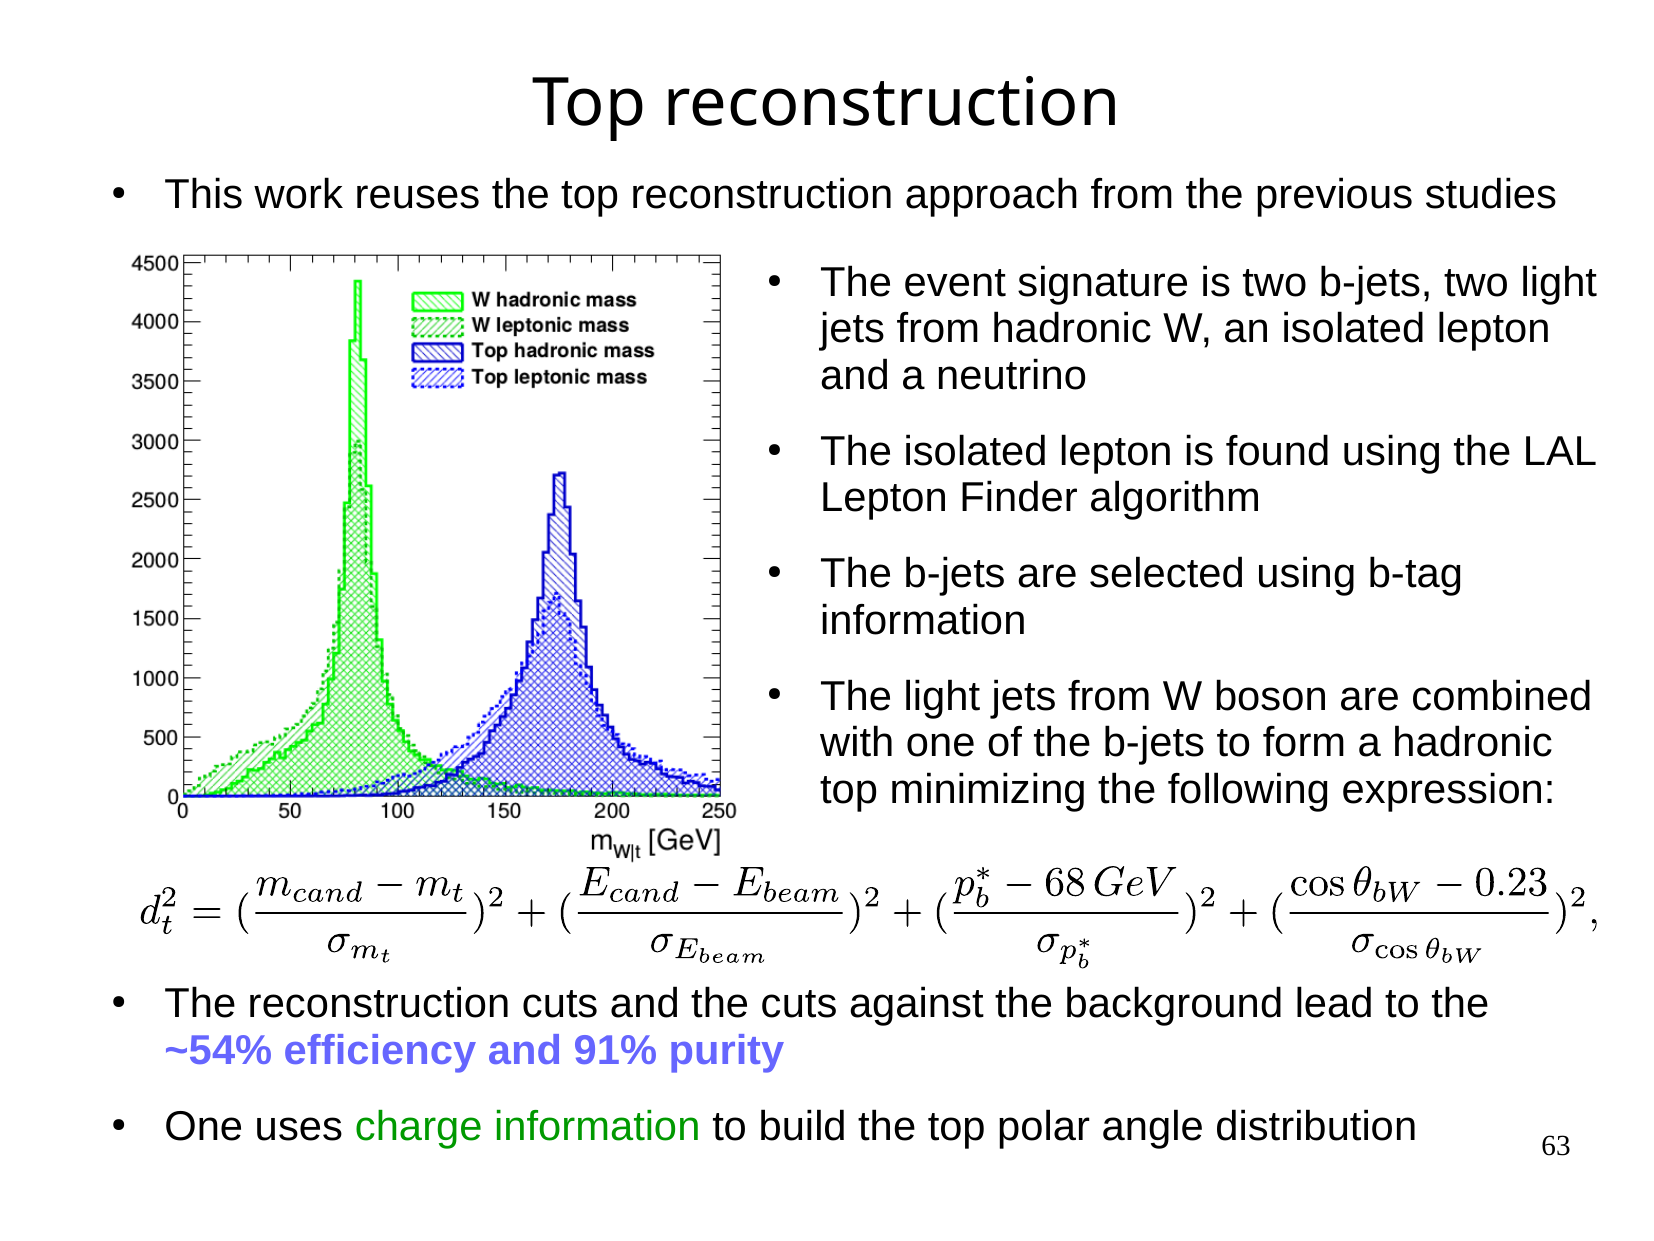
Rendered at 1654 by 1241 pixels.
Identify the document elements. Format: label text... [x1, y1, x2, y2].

picture [127, 236, 750, 866]
list The reconstruction cuts and the cuts against the background lead to the ~54% efficiency and 91% purity One uses charge information to build the top polar angle distribution [93, 980, 1605, 1204]
list This work reuses the top reconstruction approach from the previous studies [93, 171, 1605, 319]
list The event signature is two b-jets, two light jets from hadronic W, an isolated lepton and a neutrino The isolated lepton is found using the LAL Lepton Finder algorithm The b-jets are selected using b-tag information The light jets from W boson are combined with one of the b-jets to form a hadronic top minimizing the following expression: [749, 258, 1609, 844]
text_box [139, 866, 1600, 969]
title Top reconstruction [82, 49, 1571, 151]
